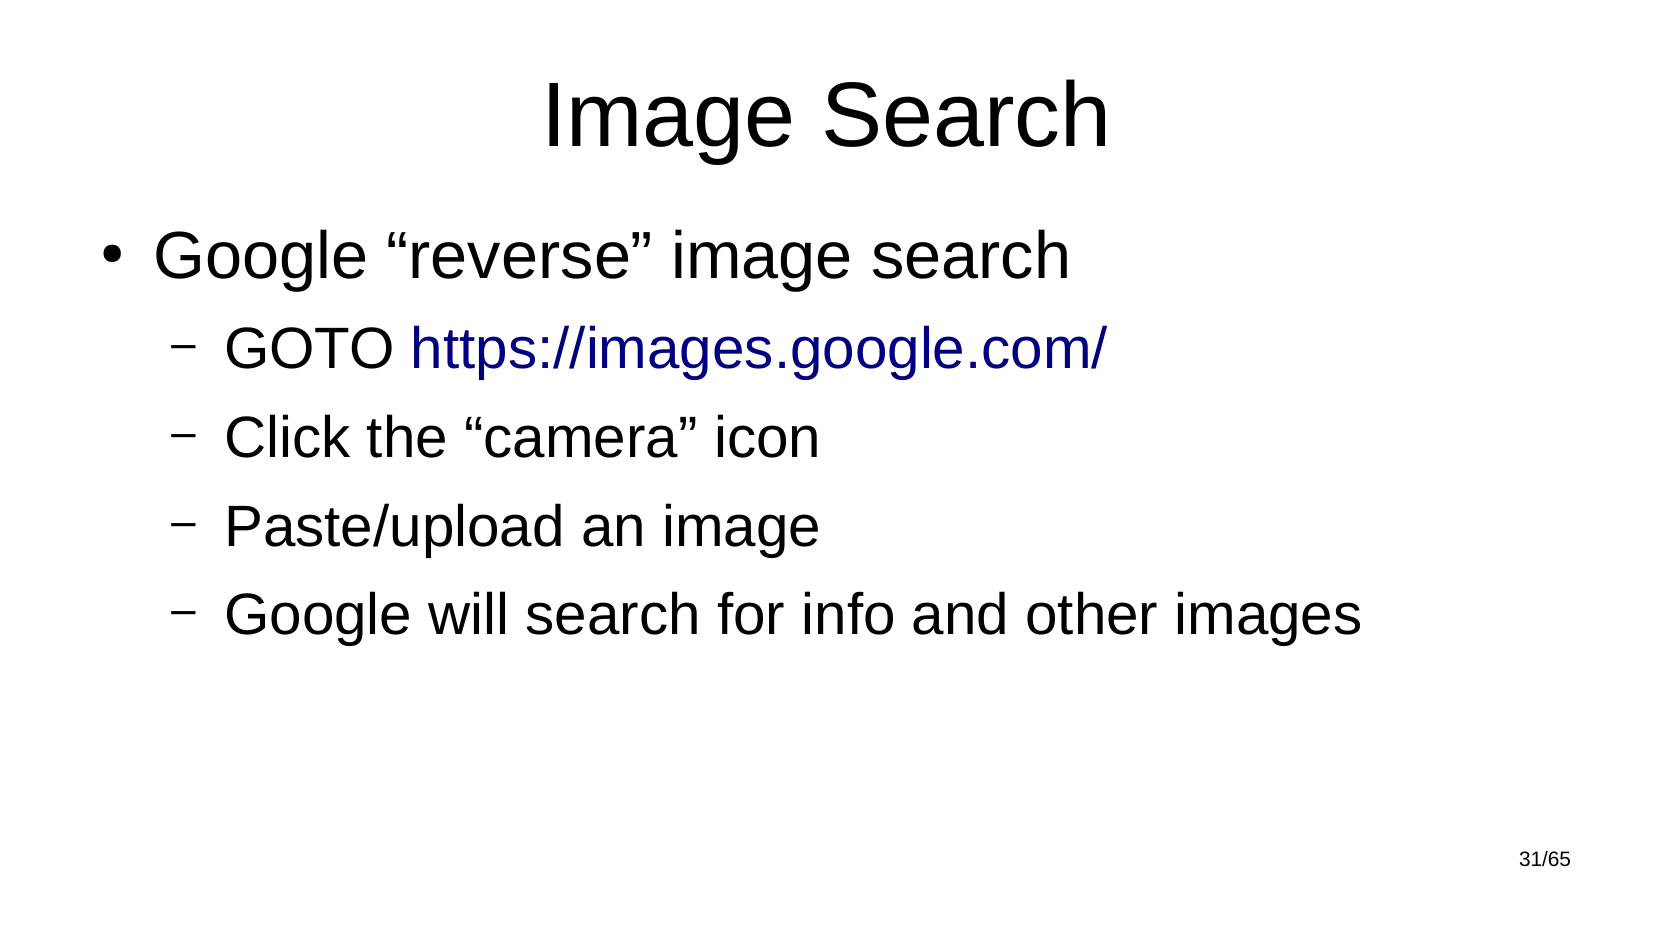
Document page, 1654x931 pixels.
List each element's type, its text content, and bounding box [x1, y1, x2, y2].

title Image Search [82, 37, 1571, 193]
list Google “reverse” image search GOTO https://images.google.com/ Click the “camera” icon Paste/upload an image Google will search for info and other images [82, 217, 1571, 758]
